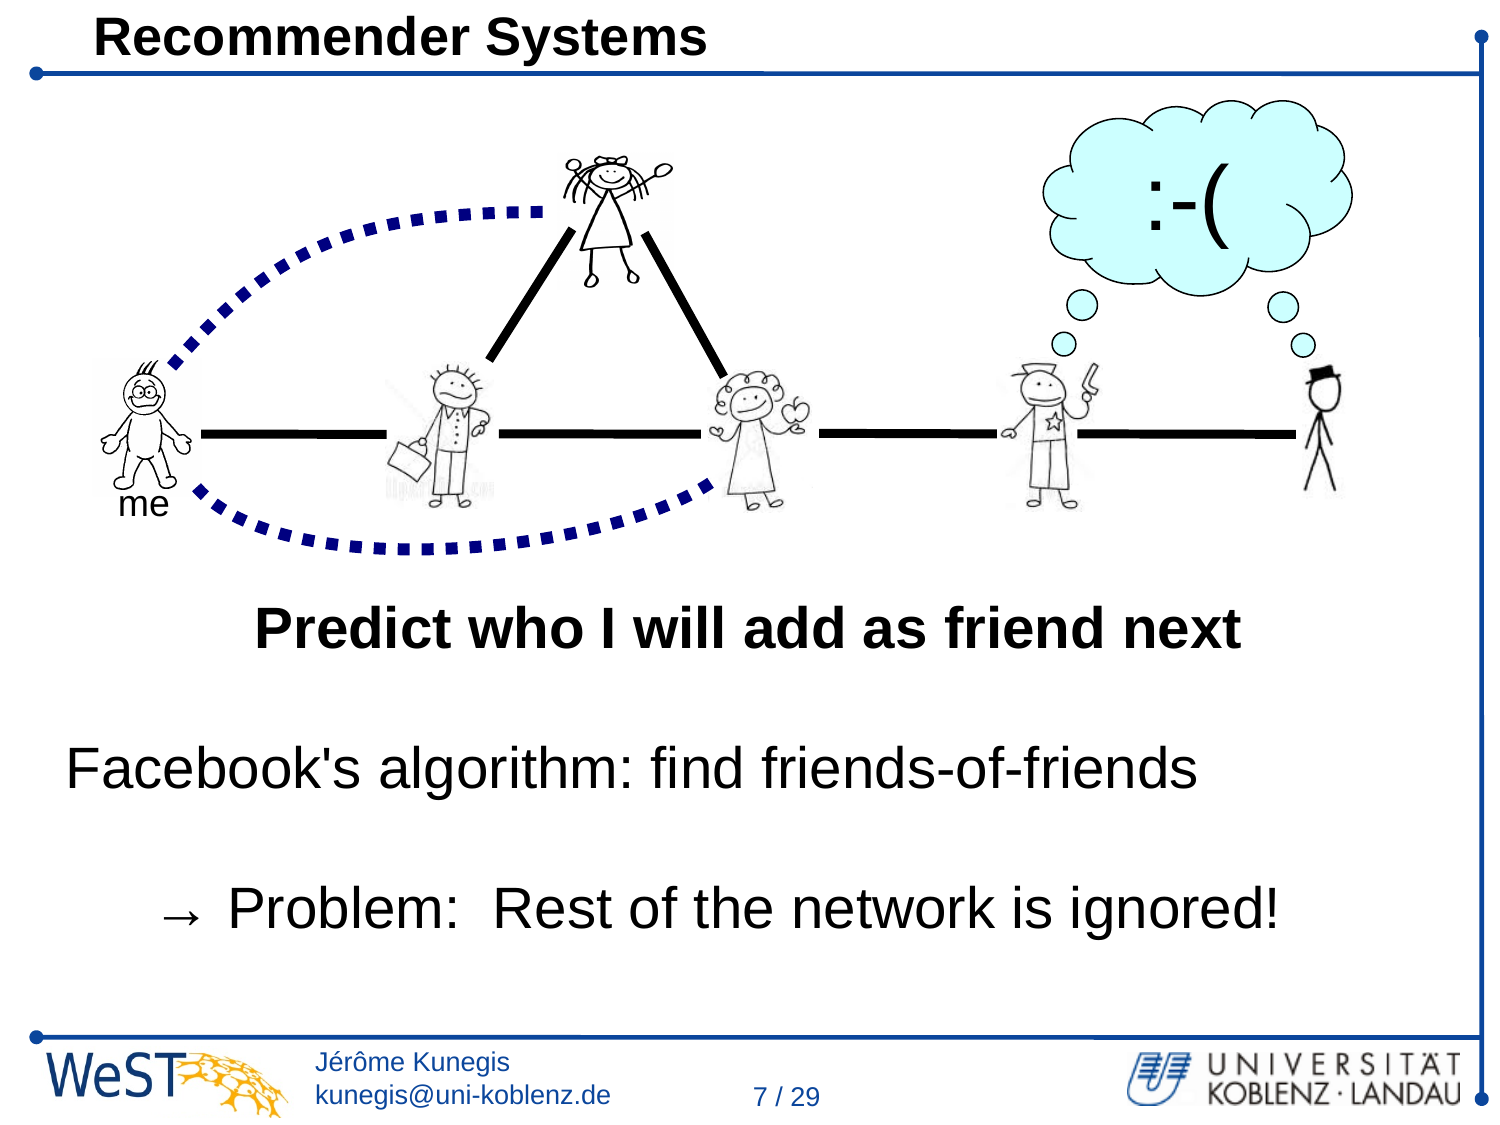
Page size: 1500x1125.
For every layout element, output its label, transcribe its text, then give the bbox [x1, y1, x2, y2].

text_box Predict who I will add as friend next Facebook's algorithm: find friends-of-friends → Problem: Rest of the network is ignored! [34, 442, 1447, 961]
picture [92, 358, 202, 442]
text_box [1291, 333, 1316, 358]
text_box me [103, 471, 185, 532]
picture [996, 357, 1103, 442]
picture [707, 369, 813, 442]
text_box Recommender Systems [78, 0, 1477, 74]
picture [41, 1046, 302, 1118]
text_box [1066, 289, 1098, 321]
text_box :-( [1043, 100, 1353, 296]
text_box [1052, 332, 1076, 356]
picture [557, 152, 674, 290]
picture [385, 361, 494, 442]
picture [1281, 354, 1356, 442]
picture [1127, 1052, 1460, 1106]
text_box [1267, 291, 1299, 323]
